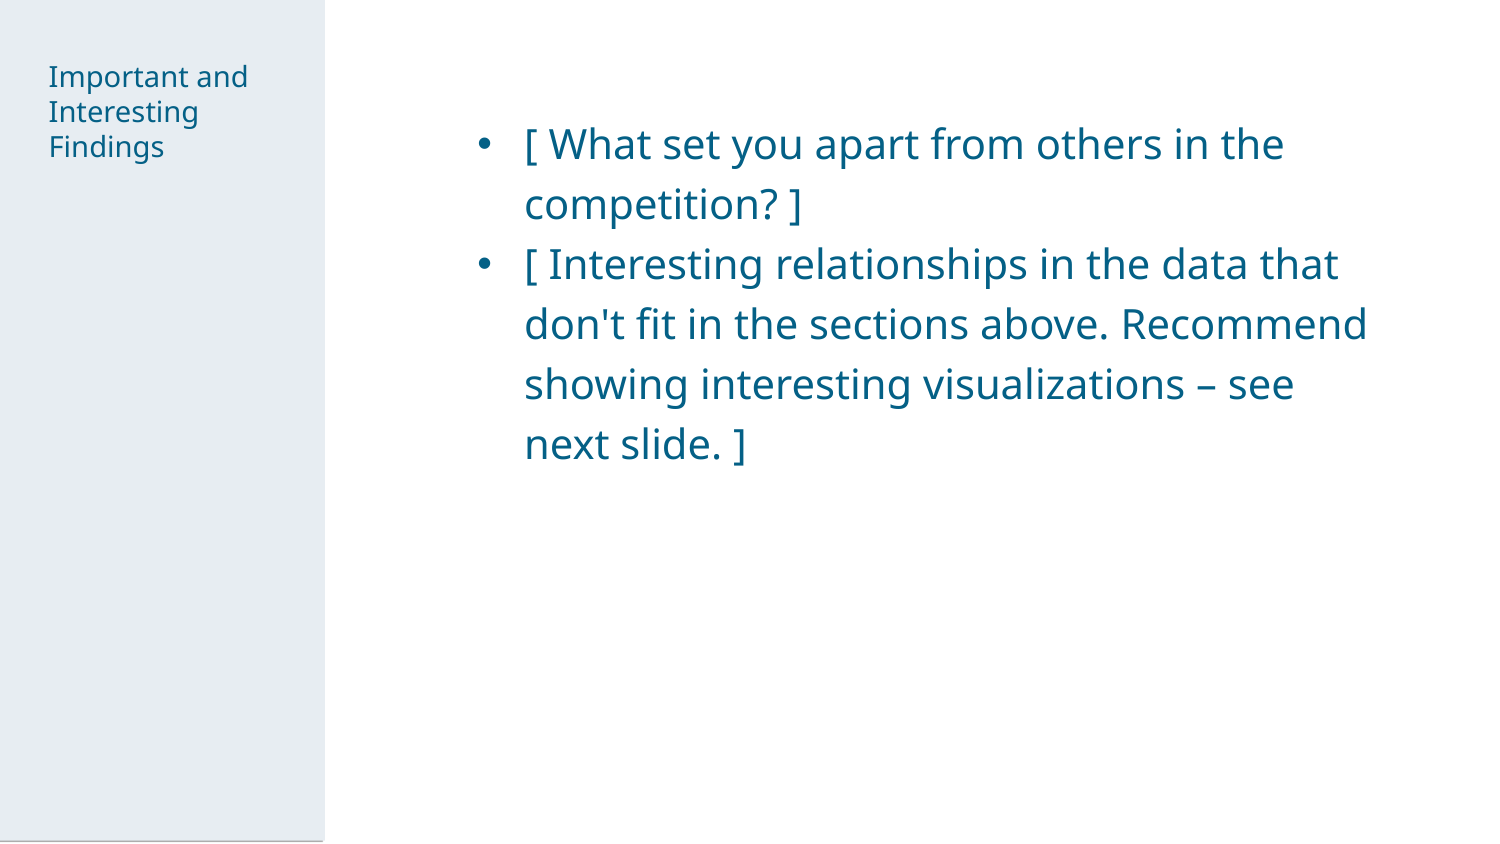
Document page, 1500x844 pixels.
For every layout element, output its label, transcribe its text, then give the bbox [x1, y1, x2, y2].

text_box [ What set you apart from others in the competition? ] [ Interesting relationships in the data that don't fit in the sections above. Recommend showing interesting visualizations – see next slide. ] [462, 50, 1400, 476]
text_box Important and Interesting Findings [33, 50, 292, 206]
text_box [0, 0, 325, 841]
